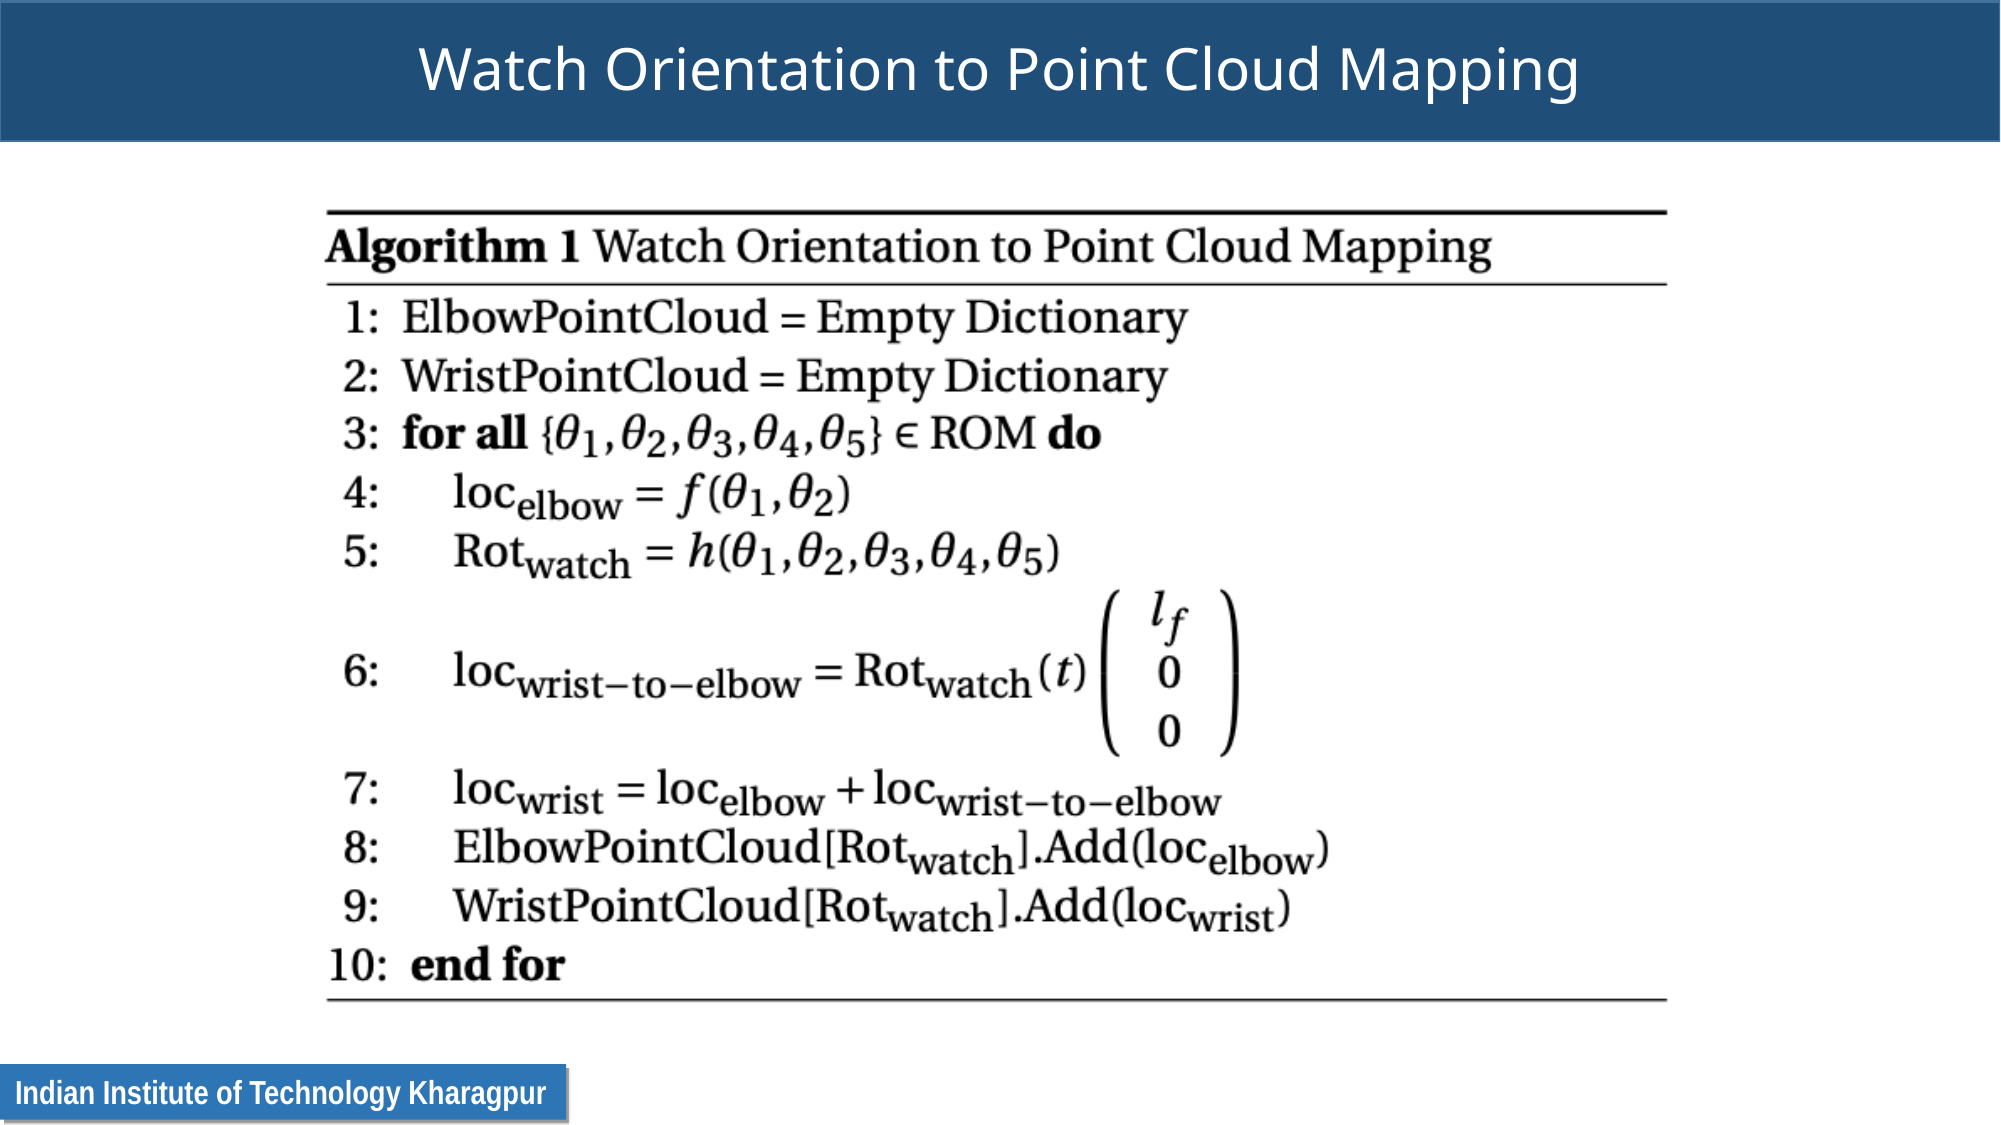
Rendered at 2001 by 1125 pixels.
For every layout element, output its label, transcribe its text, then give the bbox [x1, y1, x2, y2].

title Watch Orientation to Point Cloud Mapping [0, 1, 2000, 141]
picture [283, 158, 1718, 1026]
